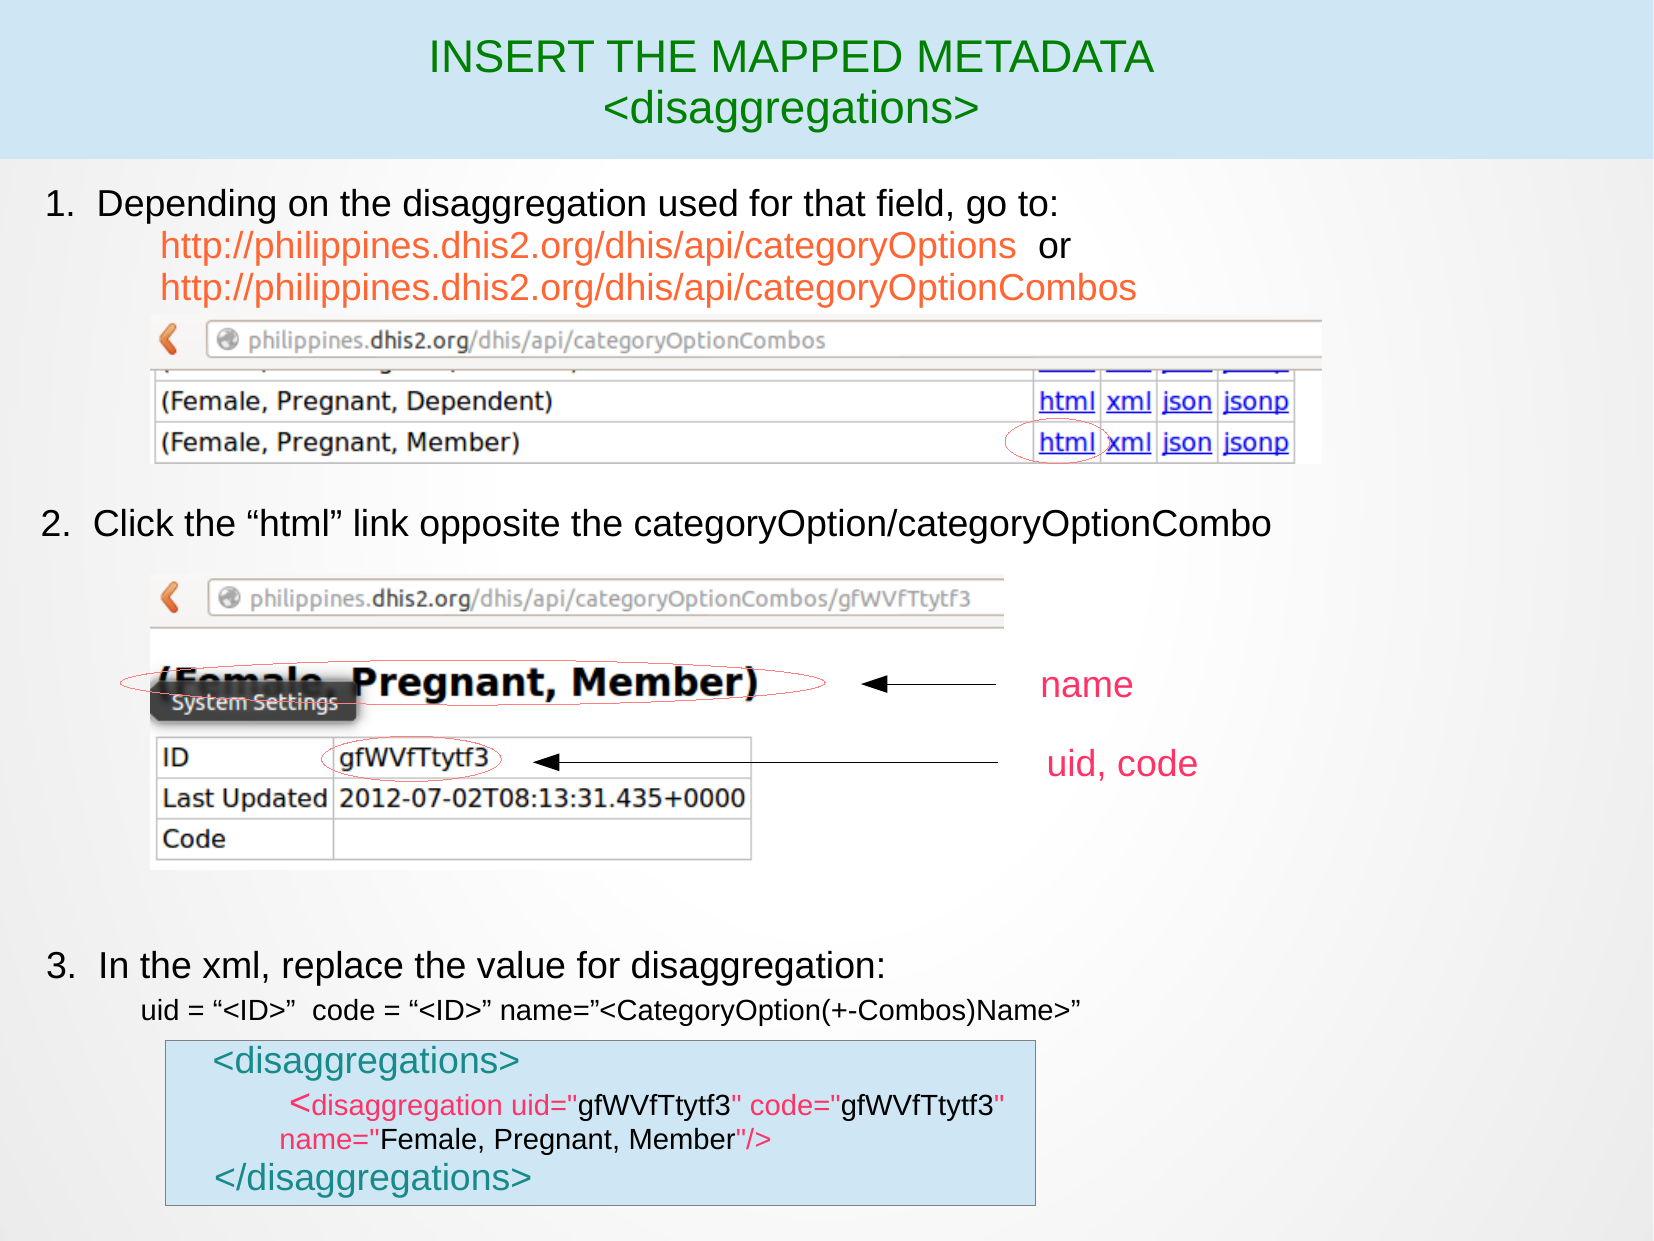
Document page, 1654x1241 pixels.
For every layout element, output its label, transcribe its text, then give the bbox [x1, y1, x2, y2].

text_box 2. Click the “html” link opposite the categoryOption/categoryOptionCombo [25, 495, 1336, 552]
text_box INSERT THE MAPPED METADATA <disaggregations> [165, 23, 1419, 151]
text_box <disaggregations> <disaggregation uid="gfWVfTtytf3" code="gfWVfTtytf3" name="Female, Pregnant, Member"/> </disaggregations> [124, 1031, 1138, 1206]
text_box uid, code [1031, 735, 1306, 792]
text_box 1. Depending on the disaggregation used for that field, go to: http://philippines.dhis2.org/dhis/api/categoryOptions or http://philippines.dhis2.org/dhis/api/categoryOptionCombos [30, 174, 1171, 400]
picture [0, 159, 1654, 1241]
text_box name [1025, 656, 1187, 714]
text_box [0, 0, 1654, 159]
text_box 3. In the xml, replace the value for disaggregation: uid = “<ID>” code = “<ID>” name=”<CategoryOption(+-Combos)Name>” [31, 936, 1654, 1036]
